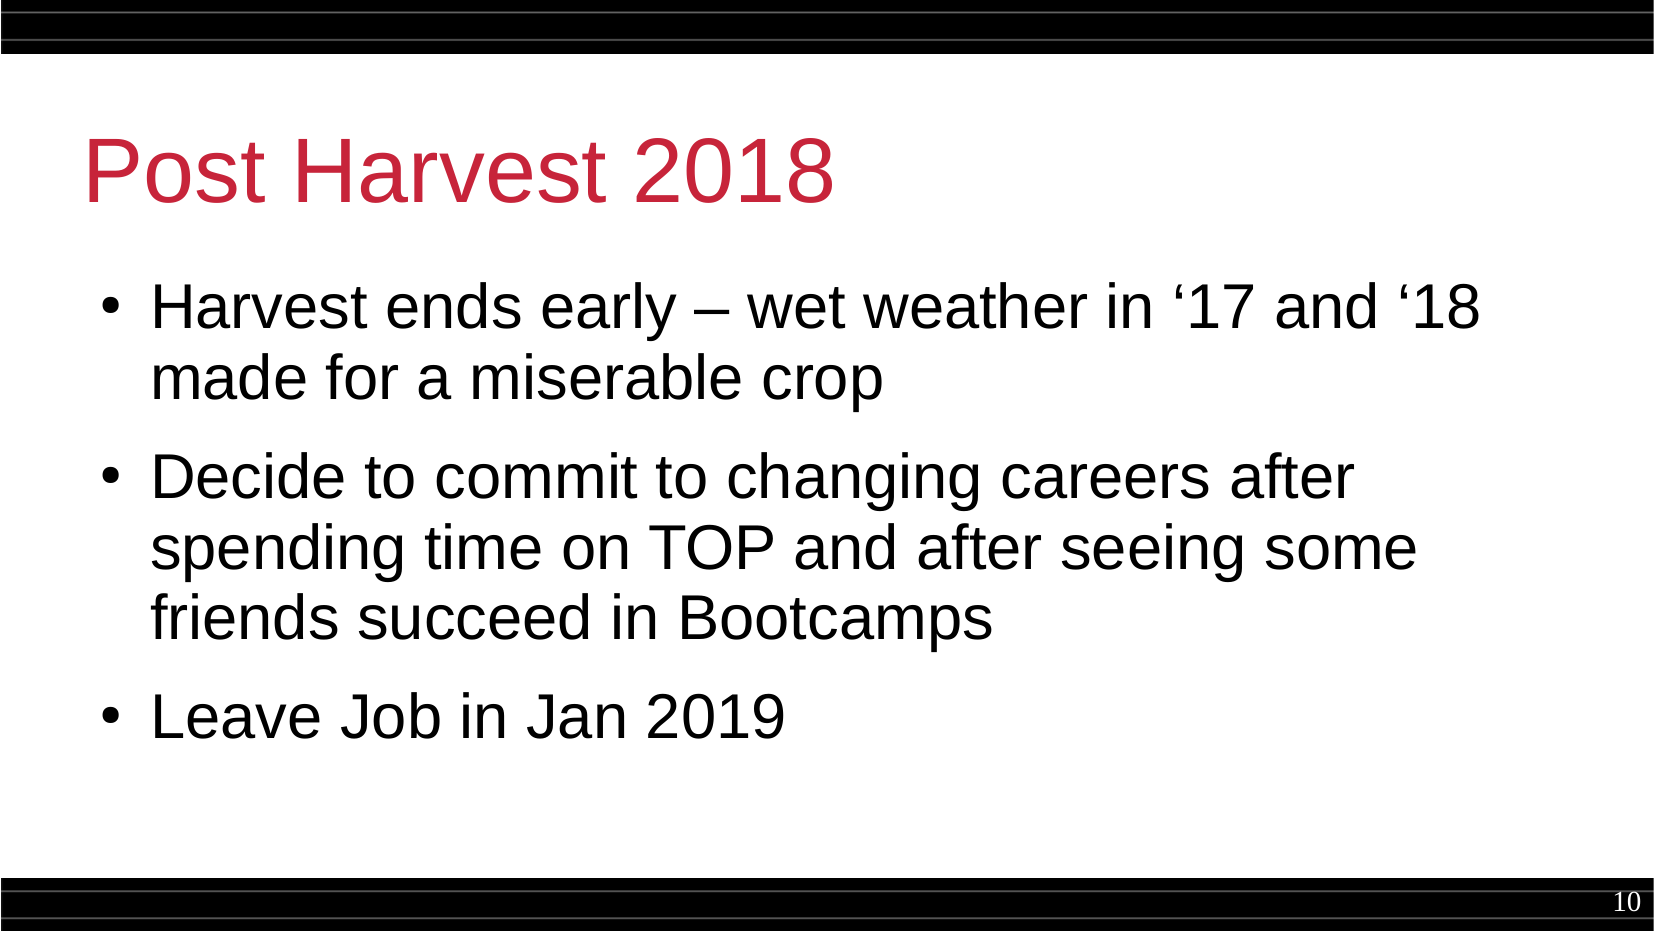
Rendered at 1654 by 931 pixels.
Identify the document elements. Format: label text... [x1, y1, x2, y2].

title Post Harvest 2018 [82, 92, 1571, 249]
picture [1, 0, 1654, 54]
picture [1, 878, 1654, 931]
list Harvest ends early – wet weather in ‘17 and ‘18 made for a miserable crop Decide to commit to changing careers after spending time on TOP and after seeing some friends succeed in Bootcamps Leave Job in Jan 2019 [82, 271, 1571, 758]
